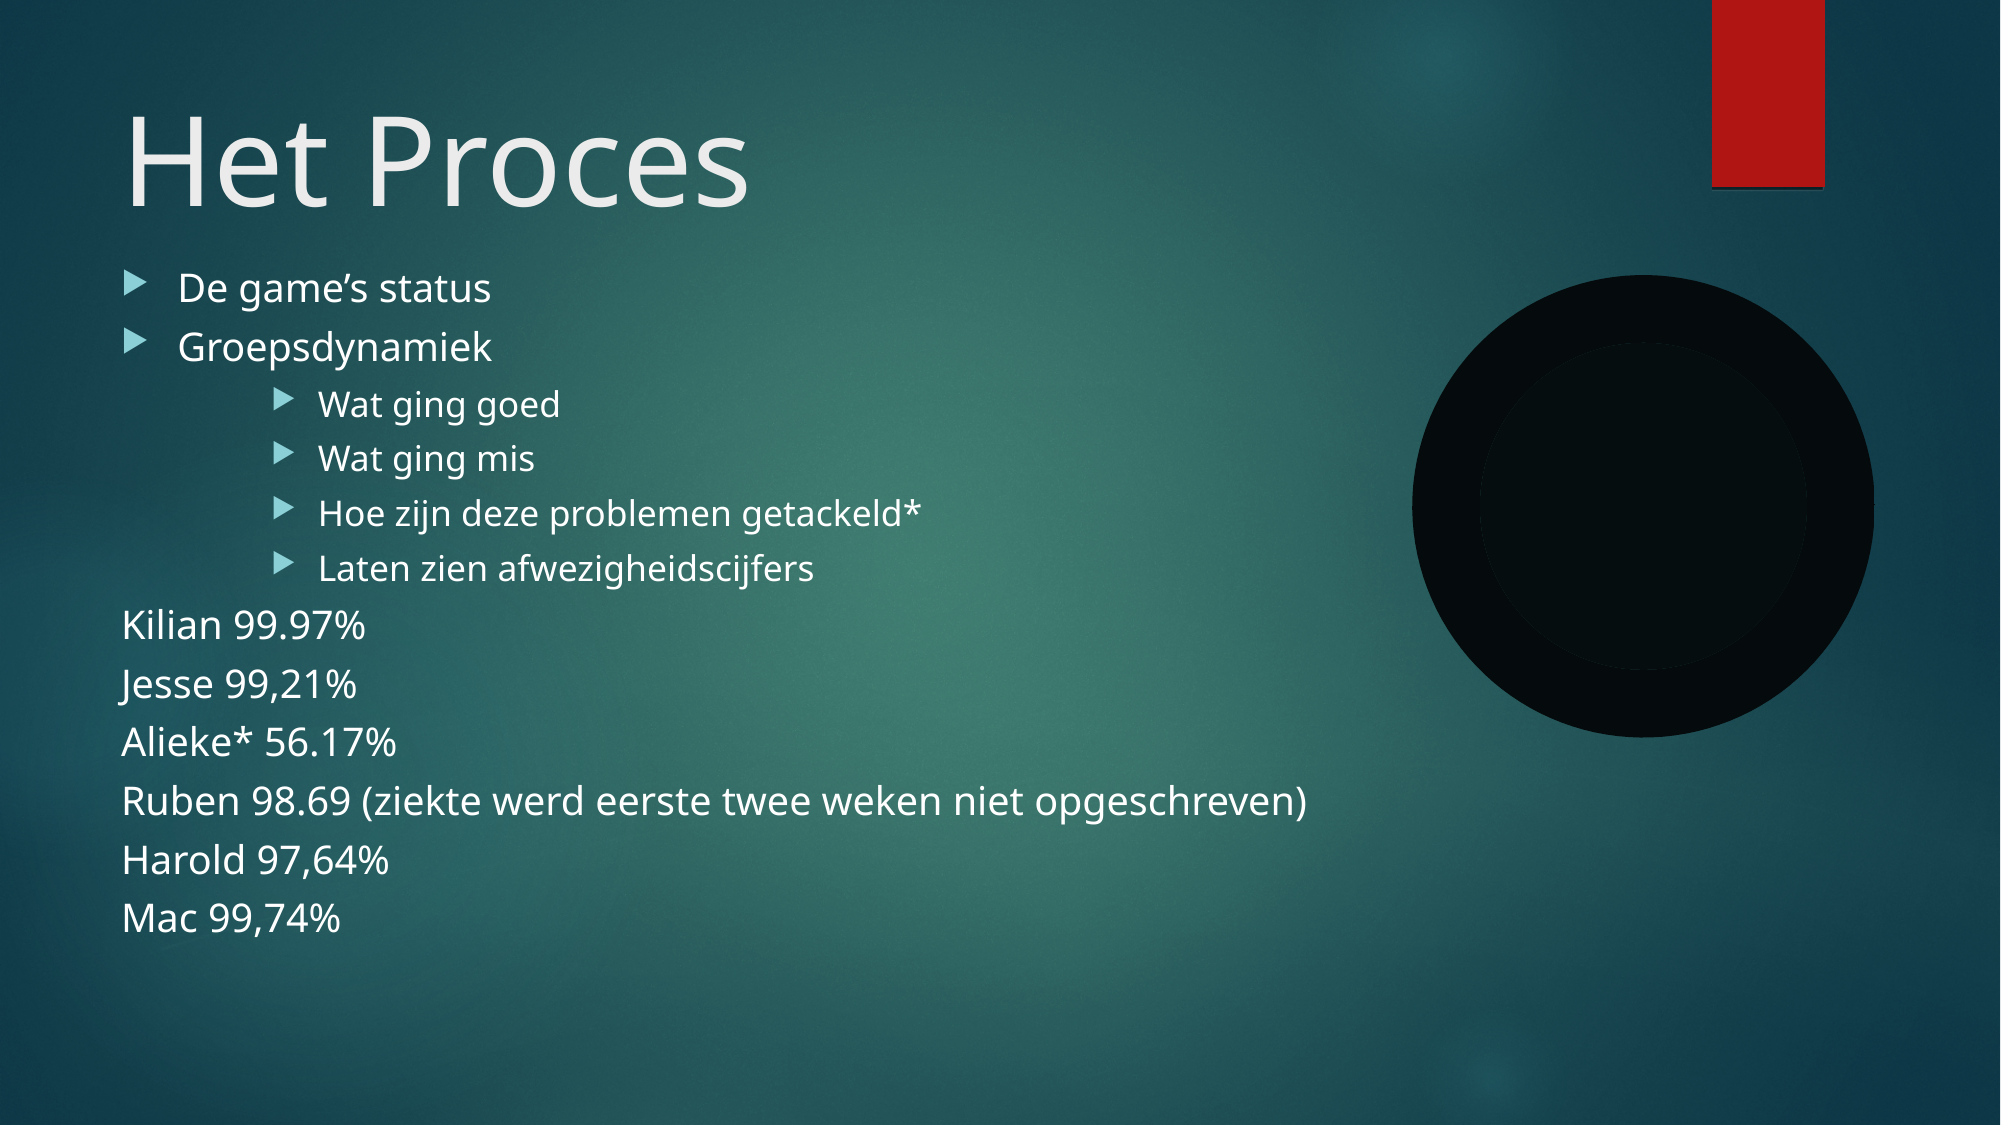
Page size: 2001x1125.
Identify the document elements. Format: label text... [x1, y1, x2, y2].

list De game’s status Groepsdynamiek Wat ging goed Wat ging mis Hoe zijn deze problemen getackeld* Laten zien afwezigheidscijfers Kilian 99.97% Jesse 99,21% Alieke* 56.17% Ruben 98.69 (ziekte werd eerste twee weken niet opgeschreven) Harold 97,64% Mac 99,74% [106, 264, 1574, 954]
title Het Proces [106, 74, 1649, 305]
